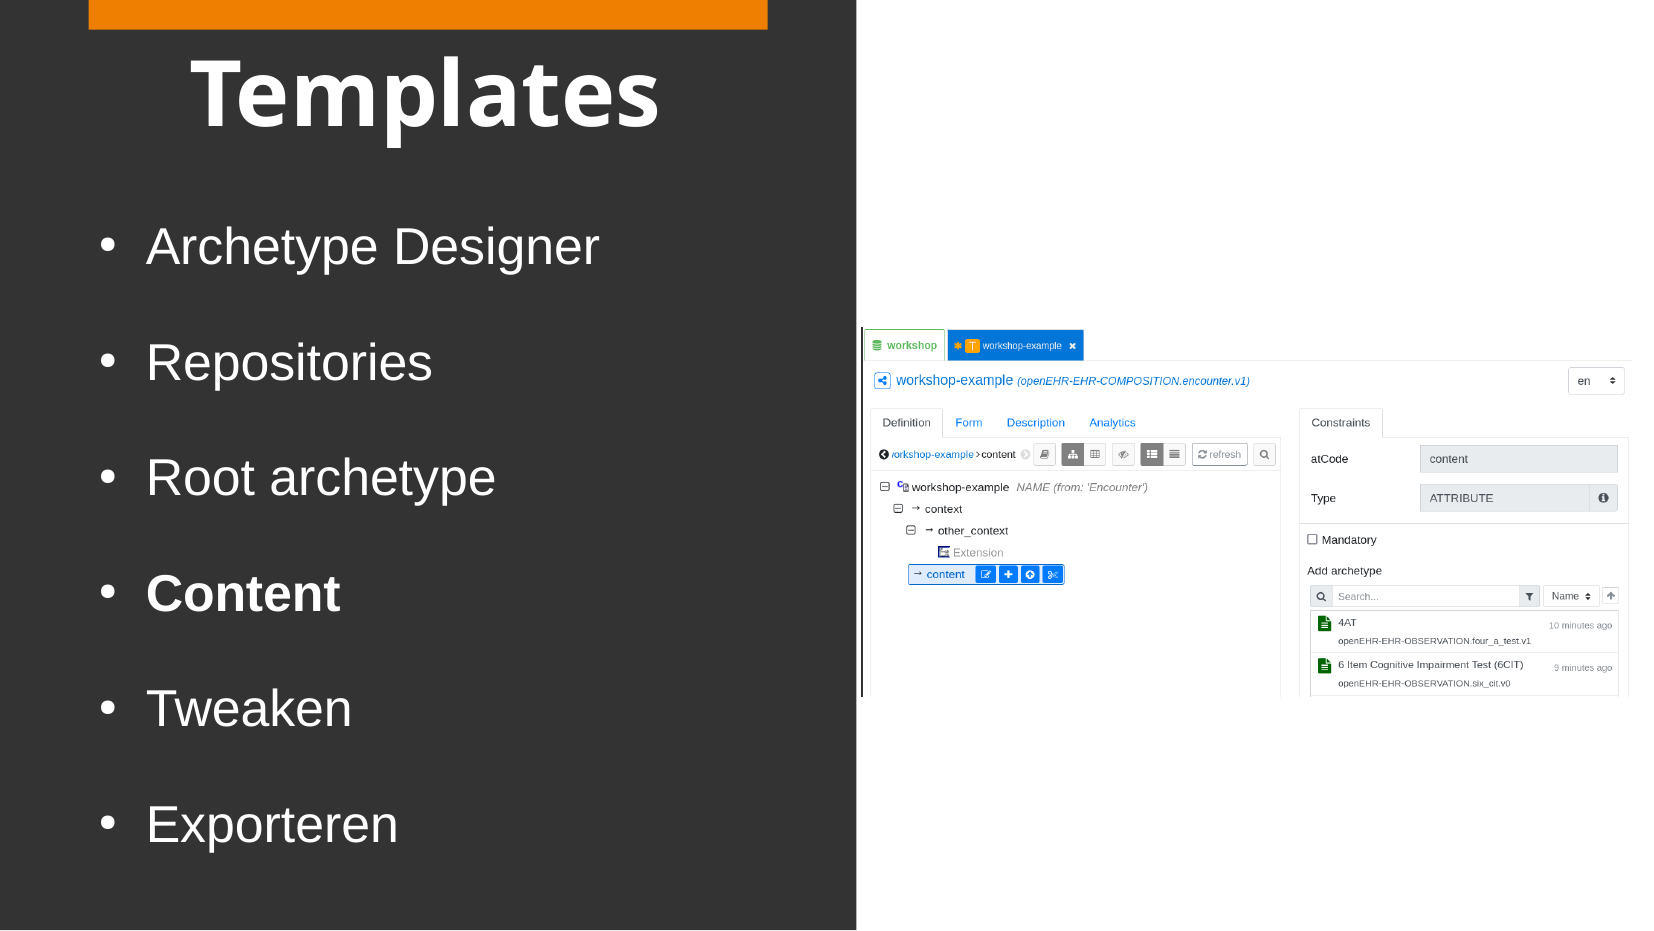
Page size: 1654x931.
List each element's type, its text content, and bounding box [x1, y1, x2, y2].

list Archetype Designer Repositories Root archetype Content Tweaken Exporteren [82, 217, 768, 857]
picture [861, 327, 1632, 697]
title Templates [82, 13, 768, 169]
text_box [0, 0, 857, 931]
